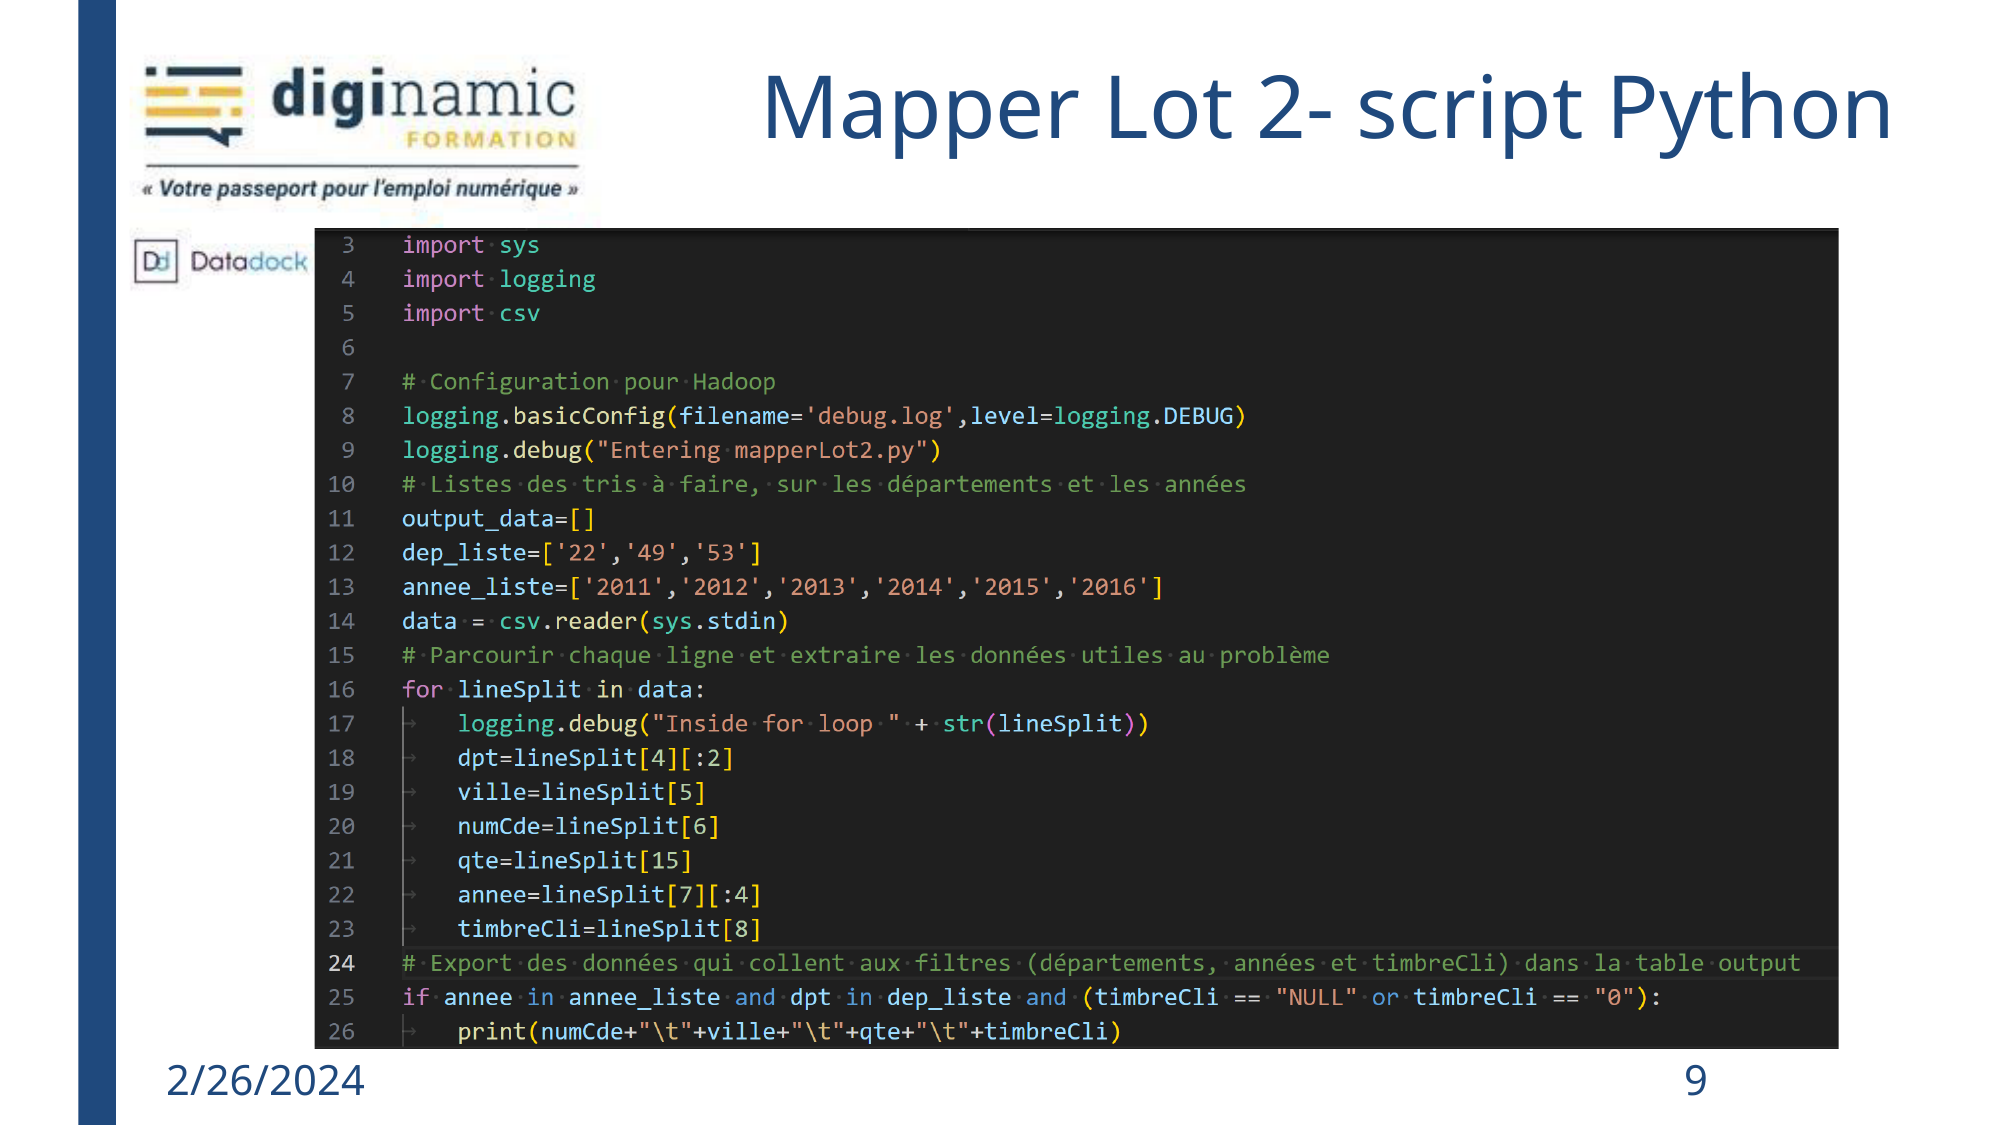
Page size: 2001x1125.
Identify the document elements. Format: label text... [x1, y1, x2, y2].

text_box 2/26/2024 [151, 1043, 389, 1110]
picture [314, 228, 1839, 1049]
text_box [1669, 1043, 1931, 1110]
title Mapper Lot 2- script Python [687, 46, 1971, 168]
